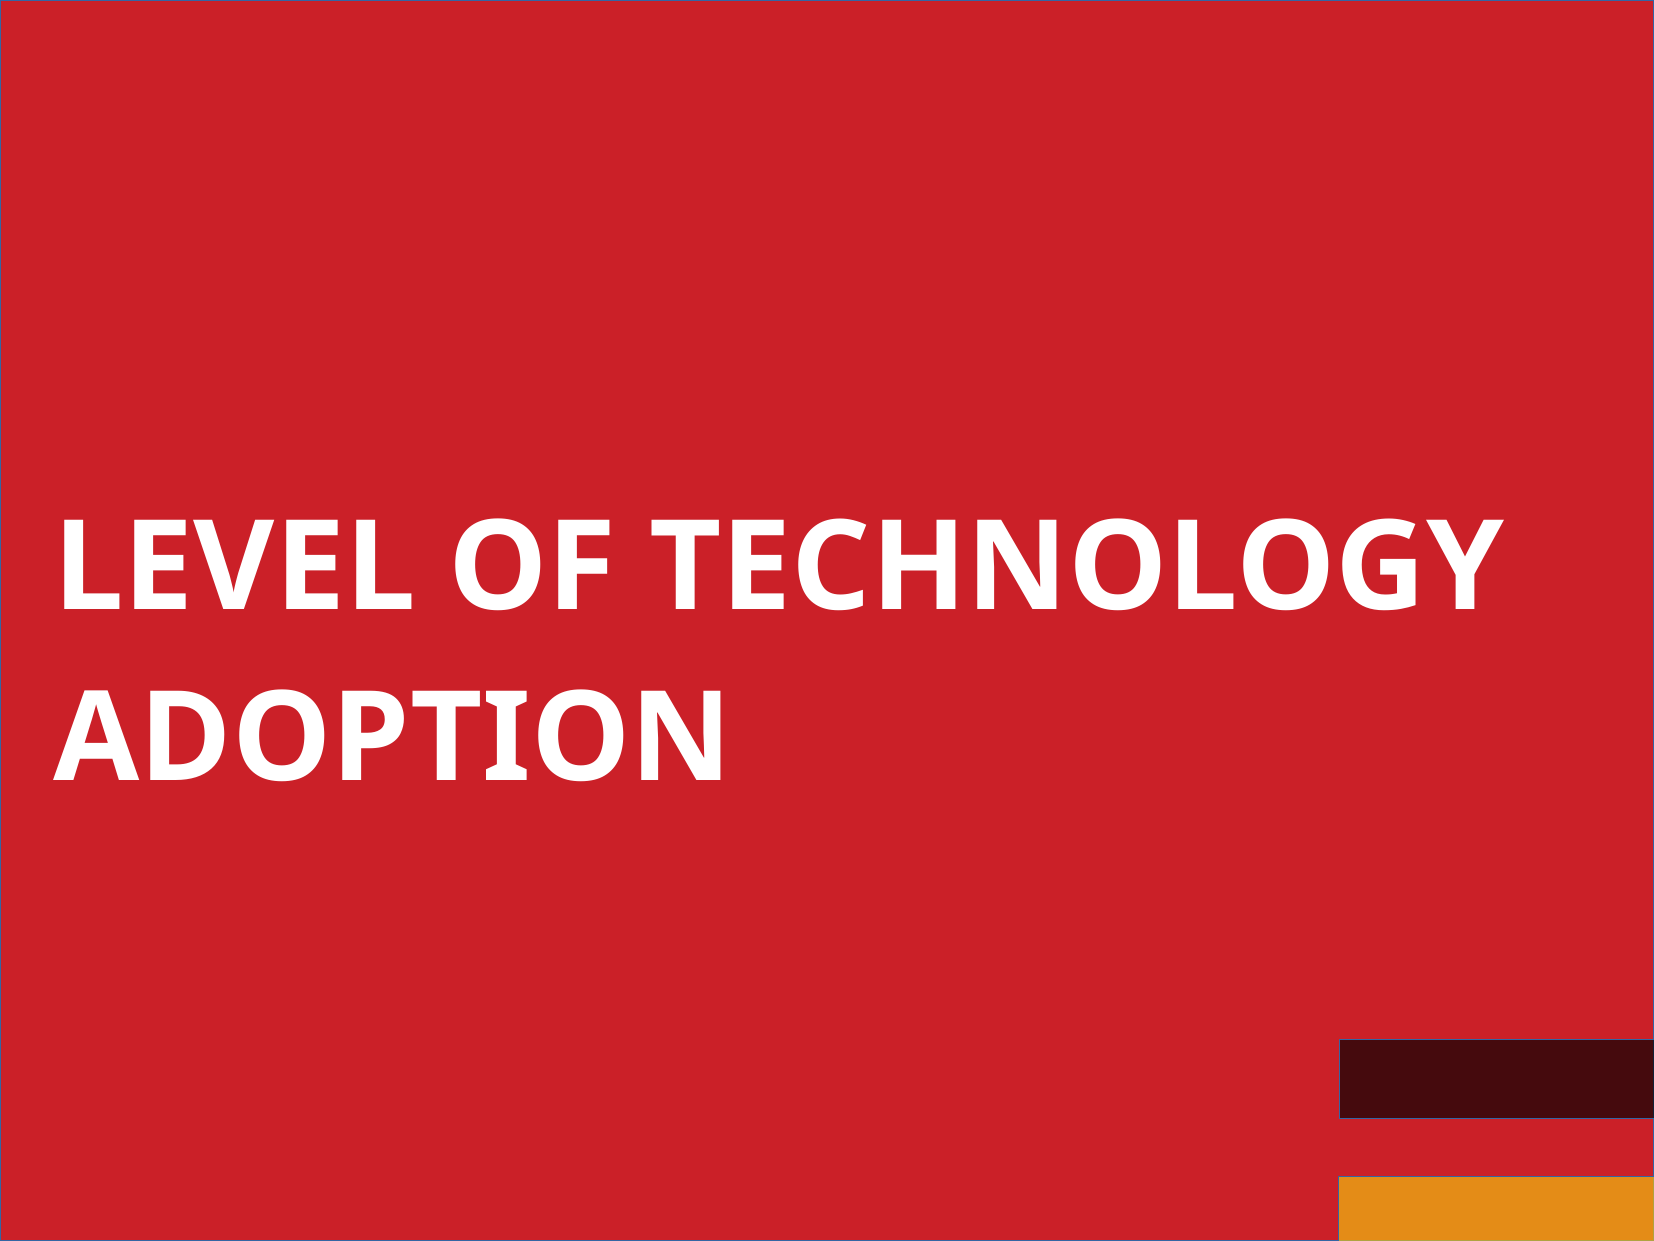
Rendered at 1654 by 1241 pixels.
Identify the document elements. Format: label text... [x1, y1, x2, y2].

text_box [0, 0, 1654, 1241]
text_box LEVEL OF TECHNOLOGY ADOPTION [38, 468, 1654, 765]
